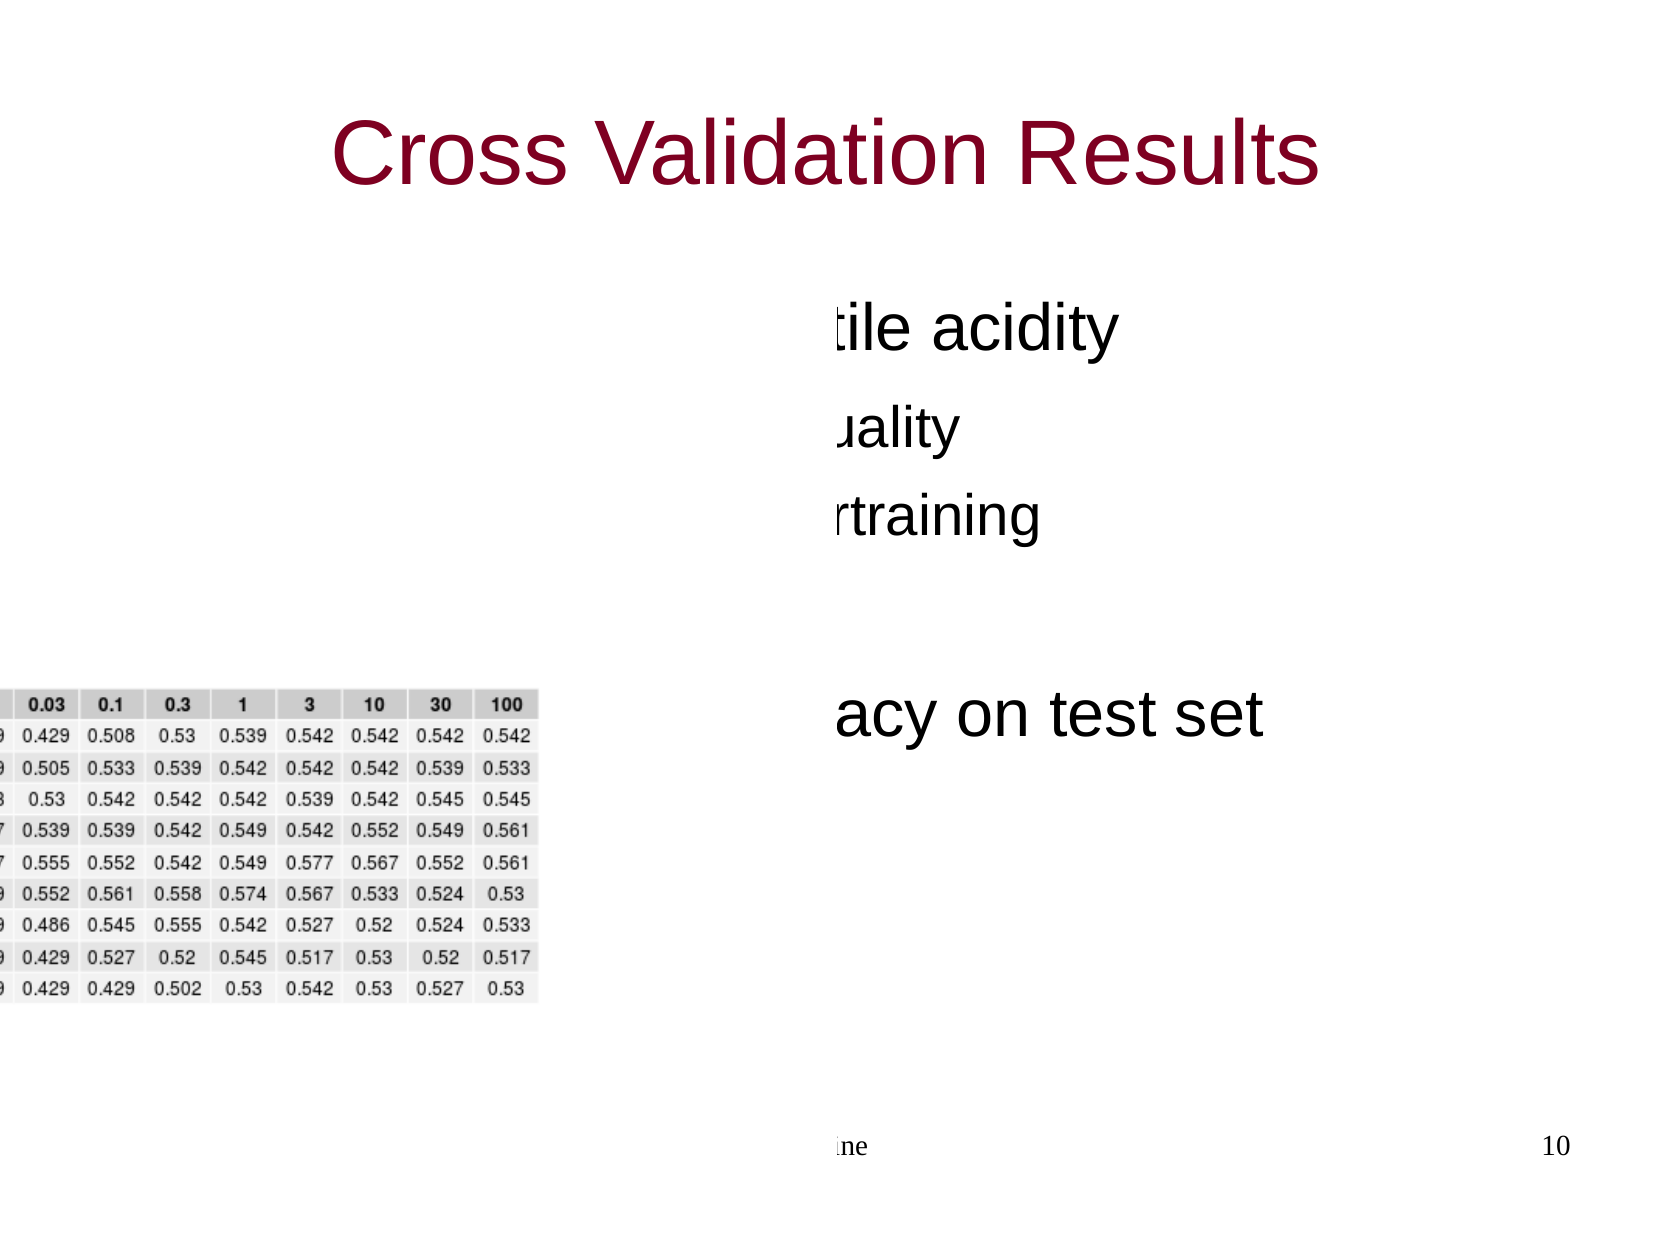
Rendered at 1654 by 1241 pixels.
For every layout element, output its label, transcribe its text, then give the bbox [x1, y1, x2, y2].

list Train with alcohol, volatile acidity Highest correlation to quality Start small to avoid overtraining See table to right Results in 52.8% accuracy on test set Can this be improved? [837, 290, 1571, 1010]
picture [0, 226, 837, 1241]
title Cross Validation Results [82, 49, 1571, 257]
